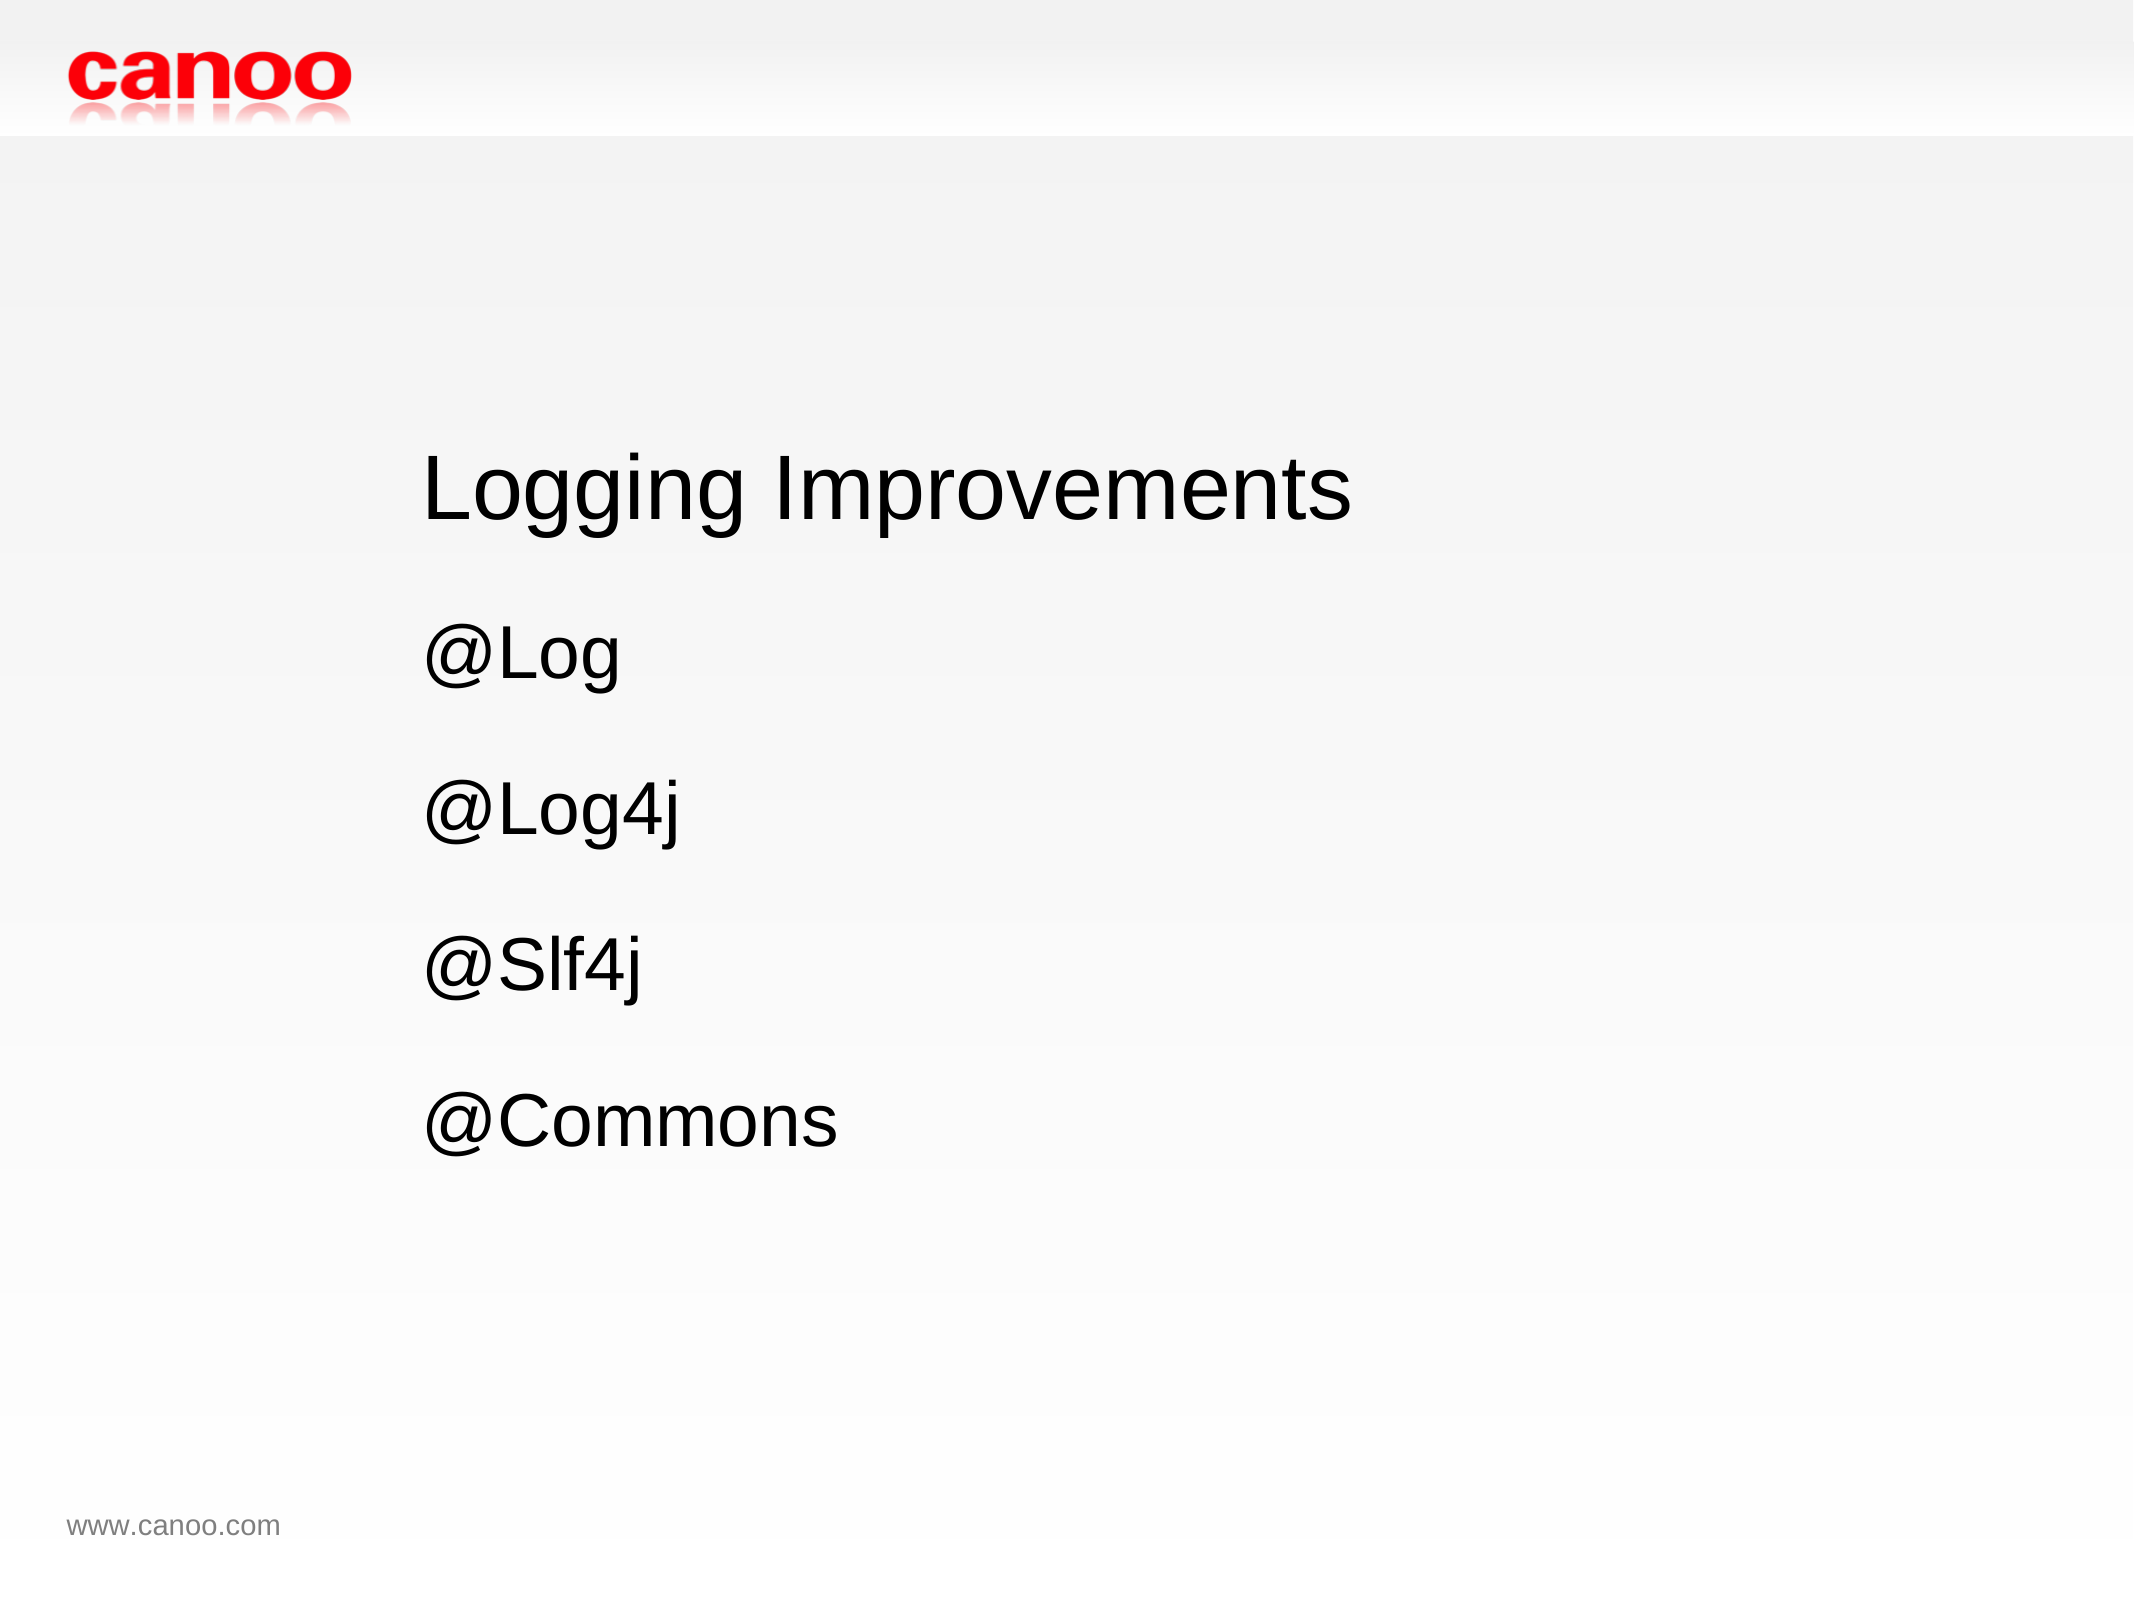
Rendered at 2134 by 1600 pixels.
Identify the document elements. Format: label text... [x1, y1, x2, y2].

picture [65, 48, 353, 154]
text_box Logging Improvements @Log @Log4j @Slf4j @Commons [421, 373, 1986, 1395]
